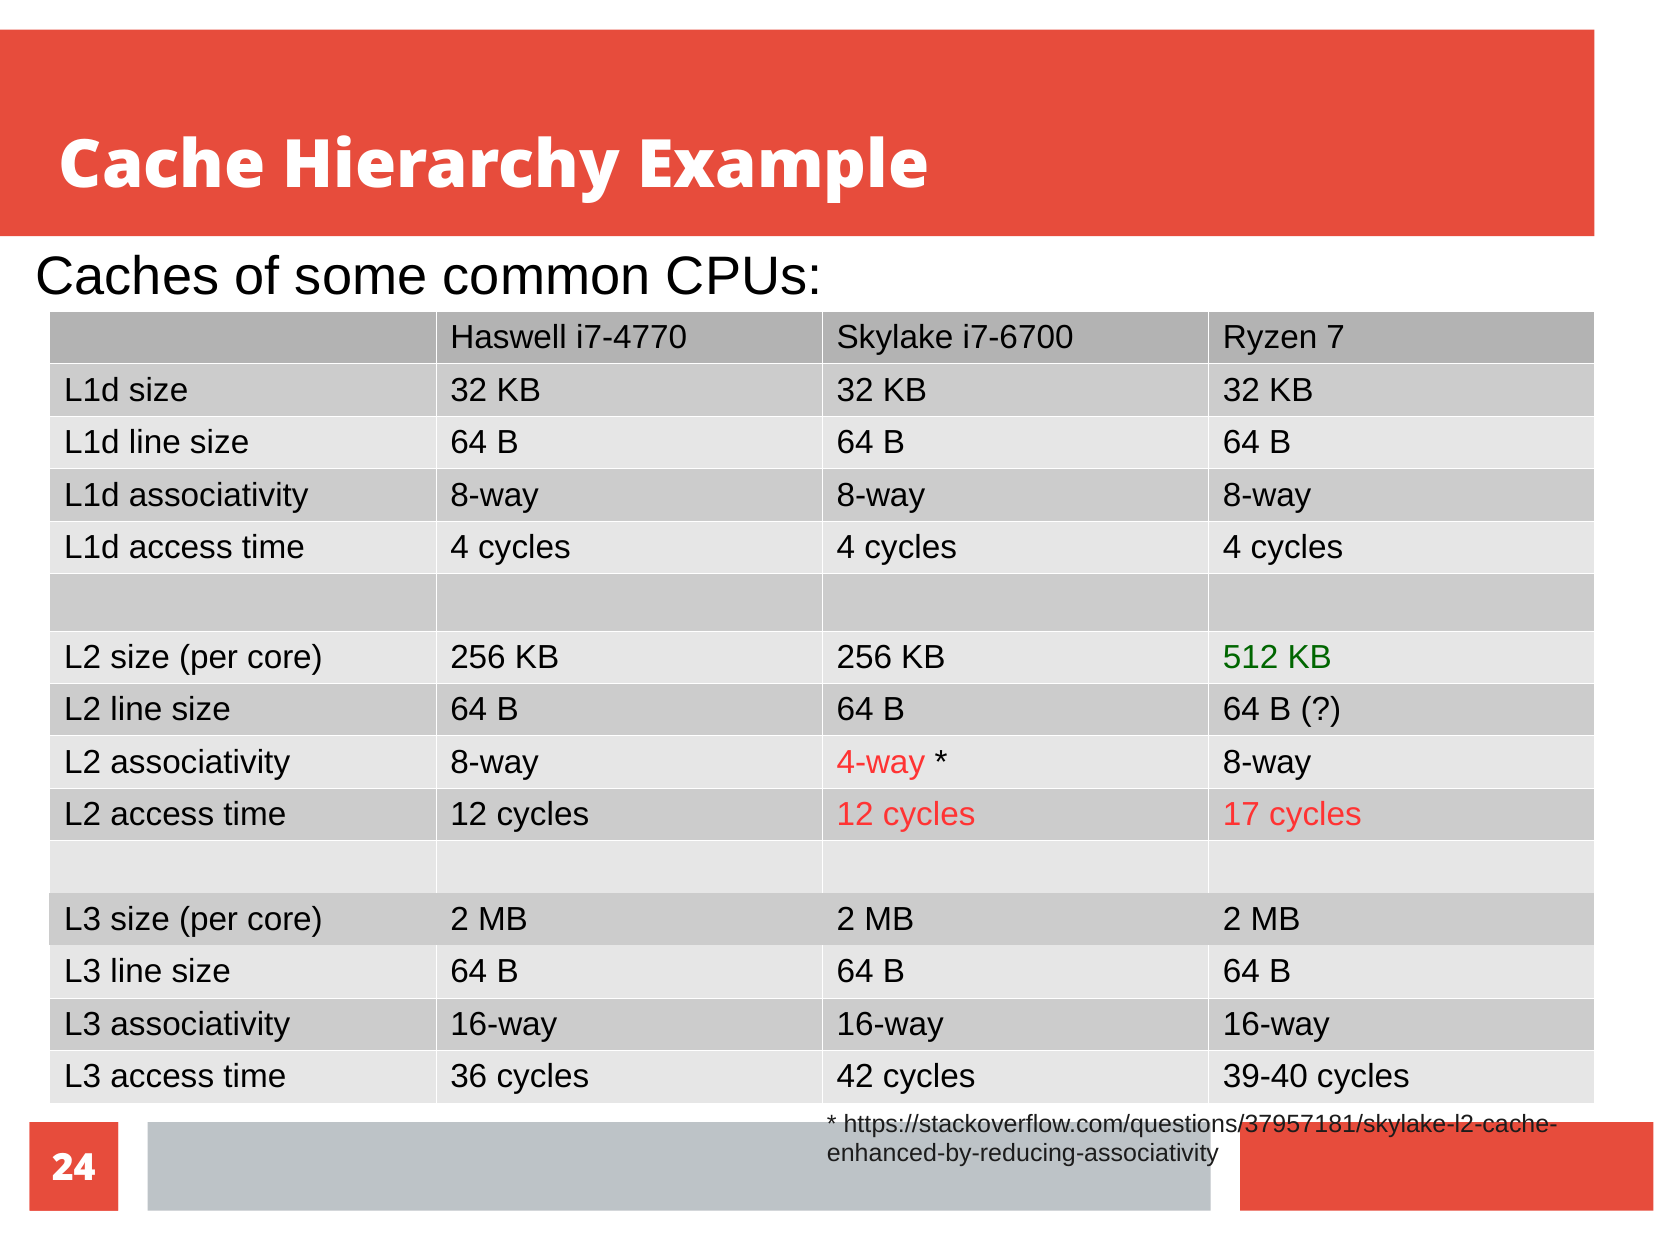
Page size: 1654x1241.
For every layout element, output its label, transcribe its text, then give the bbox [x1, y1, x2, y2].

table_cell 17 cycles [1209, 789, 1594, 840]
table_cell 42 cycles [823, 1051, 1208, 1103]
table_cell 16-way [823, 999, 1208, 1050]
table_cell 39-40 cycles [1209, 1051, 1594, 1103]
table_cell 4 cycles [1209, 522, 1594, 573]
table_cell [437, 841, 822, 893]
table_cell [1209, 574, 1594, 631]
table_cell 16-way [1209, 999, 1594, 1050]
text_box * https://stackoverflow.com/questions/37957181/skylake-l2-cache-enhanced-by-reducing-associativity [826, 1110, 1607, 1217]
table_cell 64 B [437, 945, 822, 998]
table_cell L2 line size [50, 684, 436, 735]
table_cell 64 B [437, 417, 822, 468]
table_cell L2 size (per core) [50, 632, 436, 683]
table_cell L3 access time [50, 1051, 436, 1103]
table_cell 4 cycles [823, 522, 1208, 573]
table_cell 8-way [823, 469, 1208, 521]
table_cell L2 associativity [50, 736, 436, 788]
table_cell 64 B [437, 684, 822, 735]
table_cell L1d associativity [50, 469, 436, 521]
table_cell L1d line size [50, 417, 436, 468]
title Cache Hierarchy Example [59, 59, 1595, 207]
table_cell 16-way [437, 999, 822, 1050]
table_cell 64 B [823, 684, 1208, 735]
table_cell 8-way [1209, 469, 1594, 521]
table_cell 64 B [1209, 945, 1594, 998]
table_cell 64 B [823, 417, 1208, 468]
table_cell L3 size (per core) [49, 893, 436, 945]
table_cell 64 B [1209, 417, 1594, 468]
table_cell L3 line size [50, 945, 436, 998]
table_cell 8-way [437, 736, 822, 788]
table_cell 4 cycles [437, 522, 822, 573]
table_cell L1d access time [50, 522, 436, 573]
table_cell [50, 574, 436, 631]
table_header Skylake i7-6700 [823, 312, 1208, 363]
table_cell 4-way * [823, 736, 1208, 788]
table_cell 36 cycles [437, 1051, 822, 1103]
table_cell L2 access time [50, 789, 436, 840]
table_cell 2 MB [436, 893, 822, 945]
table_cell 32 KB [1209, 364, 1594, 416]
table_cell 8-way [1209, 736, 1594, 788]
table_header [50, 312, 436, 363]
table_header Ryzen 7 [1209, 312, 1594, 363]
text_box Caches of some common CPUs: [35, 245, 1595, 866]
table_cell 512 KB [1209, 632, 1594, 683]
table_cell [823, 574, 1208, 631]
table_cell L1d size [50, 364, 436, 416]
table_cell 8-way [437, 469, 822, 521]
table_cell [437, 574, 822, 631]
table_header Haswell i7-4770 [437, 312, 822, 363]
table_cell 32 KB [437, 364, 822, 416]
table_cell 32 KB [823, 364, 1208, 416]
table_cell 2 MB [822, 893, 1208, 945]
table_cell L3 associativity [50, 999, 436, 1050]
table_cell 12 cycles [437, 789, 822, 840]
table_cell [823, 841, 1208, 893]
table_cell [50, 841, 436, 893]
table_cell 12 cycles [823, 789, 1208, 840]
table_cell [1209, 841, 1594, 893]
table_cell 256 KB [437, 632, 822, 683]
table_cell 2 MB [1208, 893, 1594, 945]
table_cell 64 B (?) [1209, 684, 1594, 735]
table_cell 256 KB [823, 632, 1208, 683]
table_cell 64 B [823, 945, 1208, 998]
